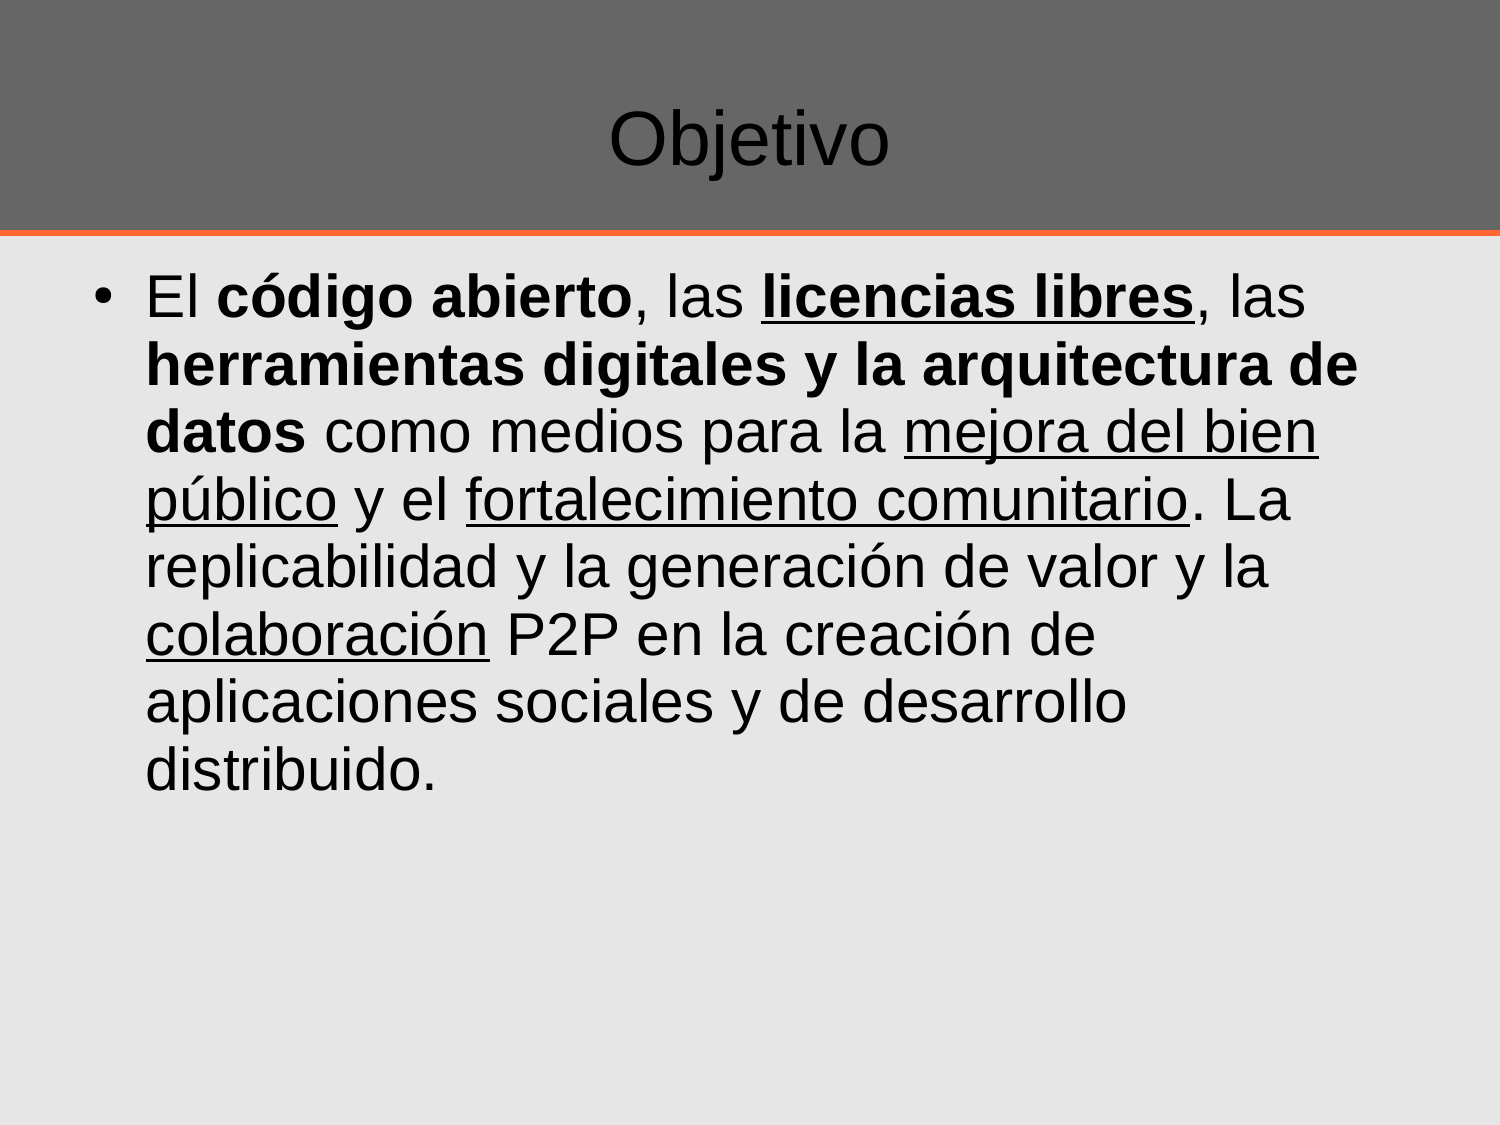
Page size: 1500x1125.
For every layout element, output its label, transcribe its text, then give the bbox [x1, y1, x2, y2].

title Objetivo [75, 44, 1425, 233]
list El código abierto, las licencias libres, las herramientas digitales y la arquitectura de datos como medios para la mejora del bien público y el fortalecimiento comunitario. La replicabilidad y la generación de valor y la colaboración P2P en la creación de aplicaciones sociales y de desarrollo distribuido. [75, 263, 1425, 916]
